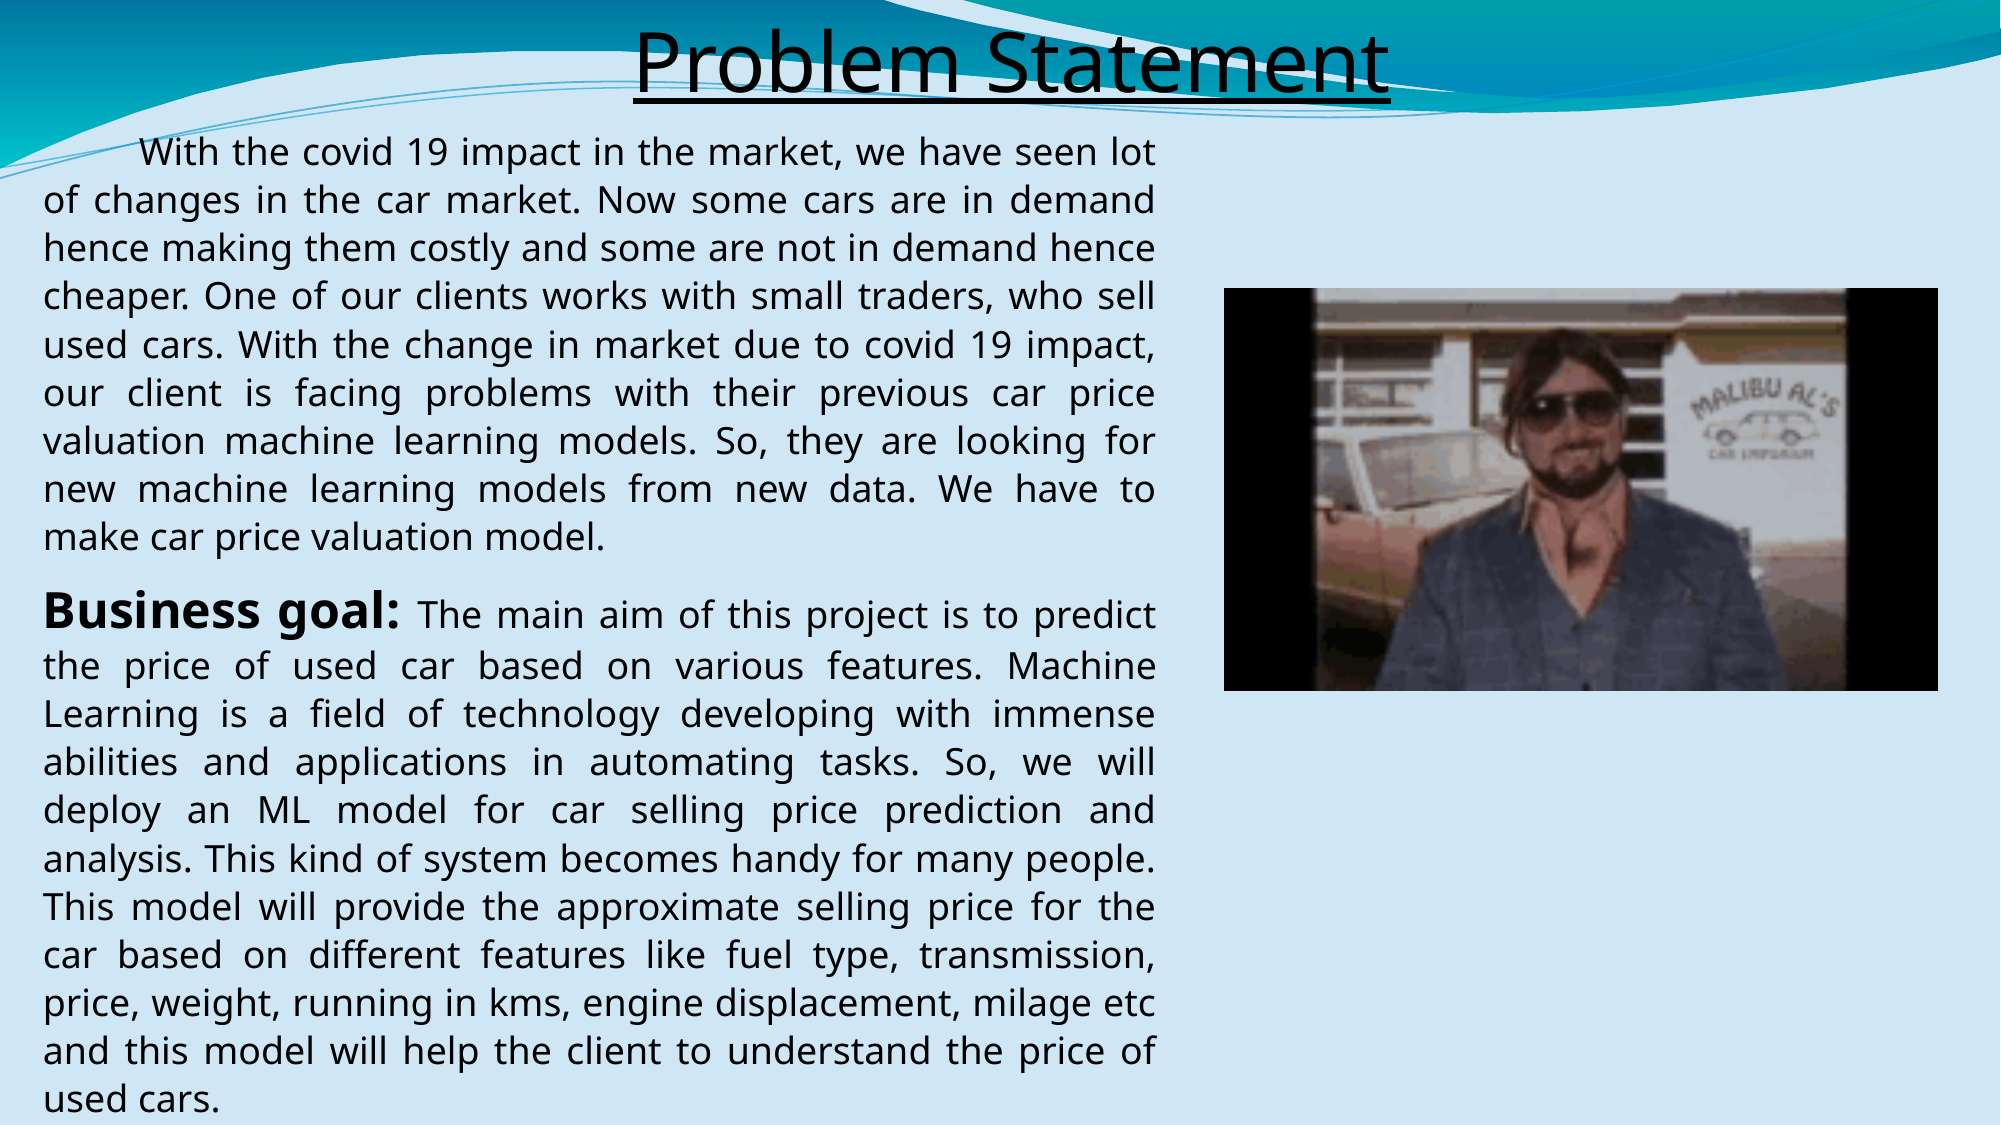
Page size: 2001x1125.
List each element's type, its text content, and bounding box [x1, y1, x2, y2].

text_box Problem Statement [107, 1, 1917, 117]
picture [1224, 288, 1938, 691]
text_box With the covid 19 impact in the market, we have seen lot of changes in the car market. Now some cars are in demand hence making them costly and some are not in demand hence cheaper. One of our clients works with small traders, who sell used cars. With the change in market due to covid 19 impact, our client is facing problems with their previous car price valuation machine learning models. So, they are looking for new machine learning models from new data. We have to make car price valuation model. Business goal: The main aim of this project is to predict the price of used car based on various features. Machine Learning is a field of technology developing with immense abilities and applications in automating tasks. So, we will deploy an ML model for car selling price prediction and analysis. This kind of system becomes handy for many people. This model will provide the approximate selling price for the car based on different features like fuel type, transmission, price, weight, running in kms, engine displacement, milage etc and this model will help the client to understand the price of used cars. [28, 117, 1172, 1125]
